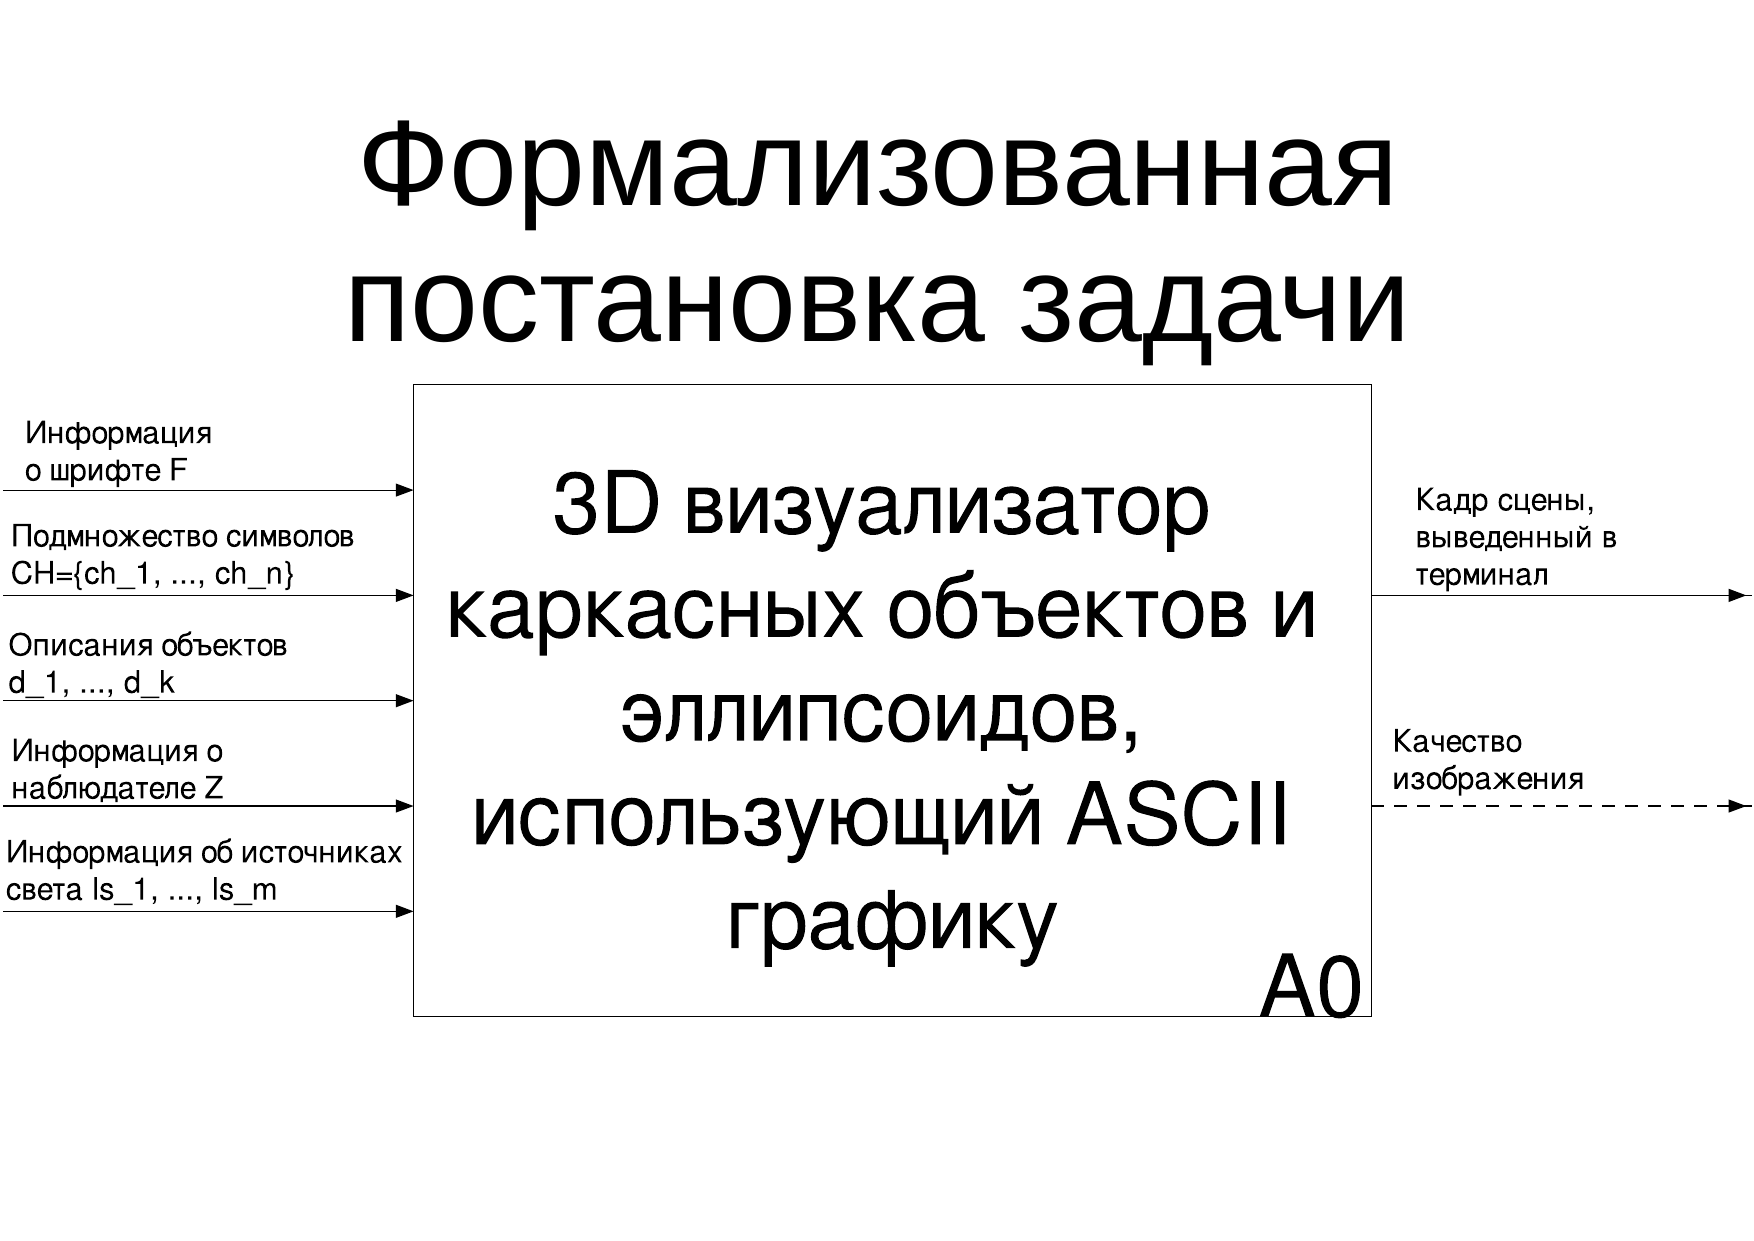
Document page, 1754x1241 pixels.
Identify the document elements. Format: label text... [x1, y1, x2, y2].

picture [0, 373, 1752, 1034]
title Формализованная постановка задачи [88, 48, 1668, 373]
